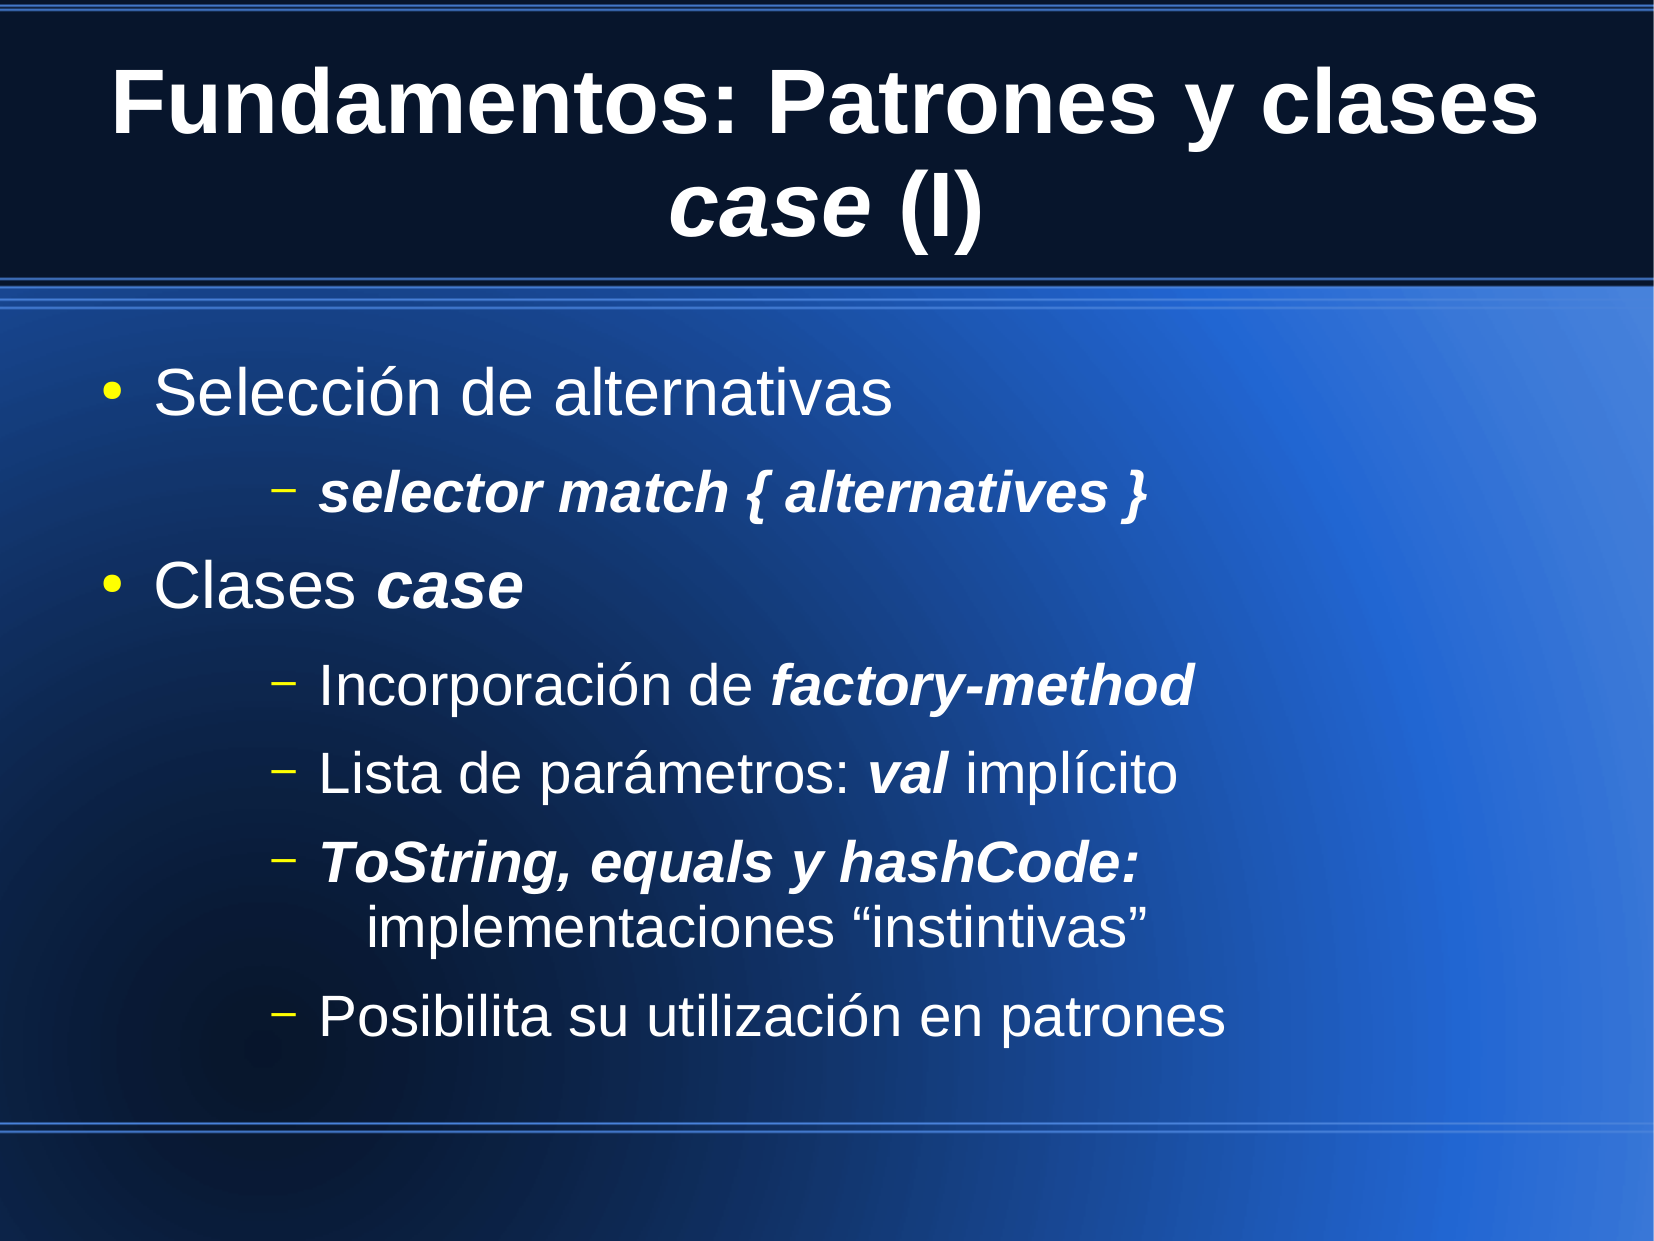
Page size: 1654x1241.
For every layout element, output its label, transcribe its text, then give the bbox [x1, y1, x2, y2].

picture [0, 0, 1654, 1241]
list Selección de alternativas selector match { alternatives } Clases case Incorporación de factory-method Lista de parámetros: val implícito ToString, equals y hashCode: implementaciones “instintivas” Posibilita su utilización en patrones [82, 355, 1571, 1174]
title Fundamentos: Patrones y clases case (I) [82, 49, 1571, 257]
